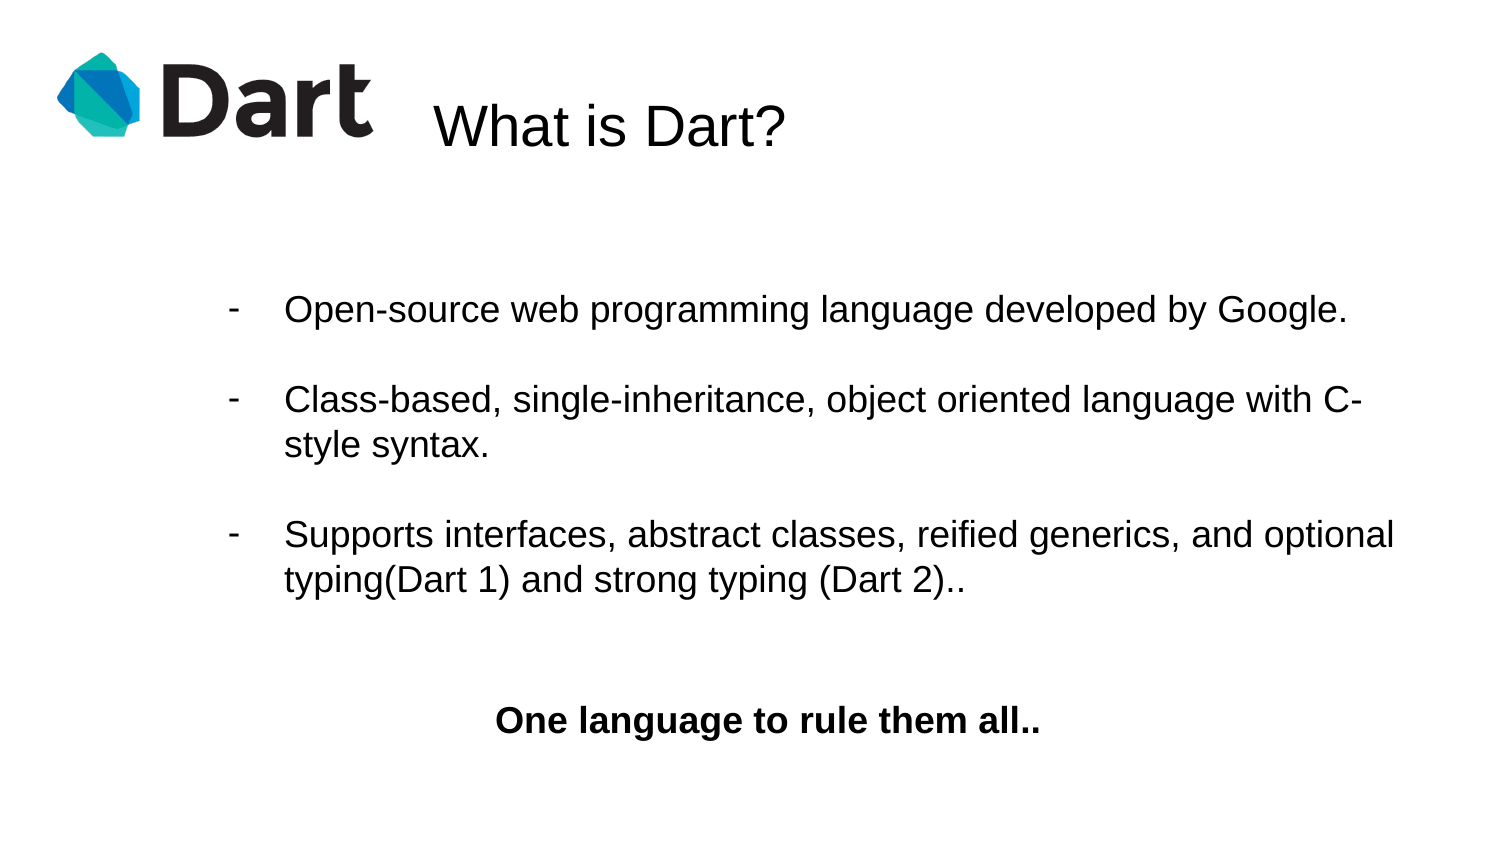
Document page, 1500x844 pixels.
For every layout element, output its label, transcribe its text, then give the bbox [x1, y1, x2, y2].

title What is Dart? [418, 72, 1449, 167]
text_box One language to rule them all.. [241, 681, 1295, 776]
text_box Open-source web programming language developed by Google. Class-based, single-inheritance, object oriented language with C-style syntax. Supports interfaces, abstract classes, reified generics, and optional typing(Dart 1) and strong typing (Dart 2).. [194, 269, 1422, 676]
picture [53, 48, 378, 143]
